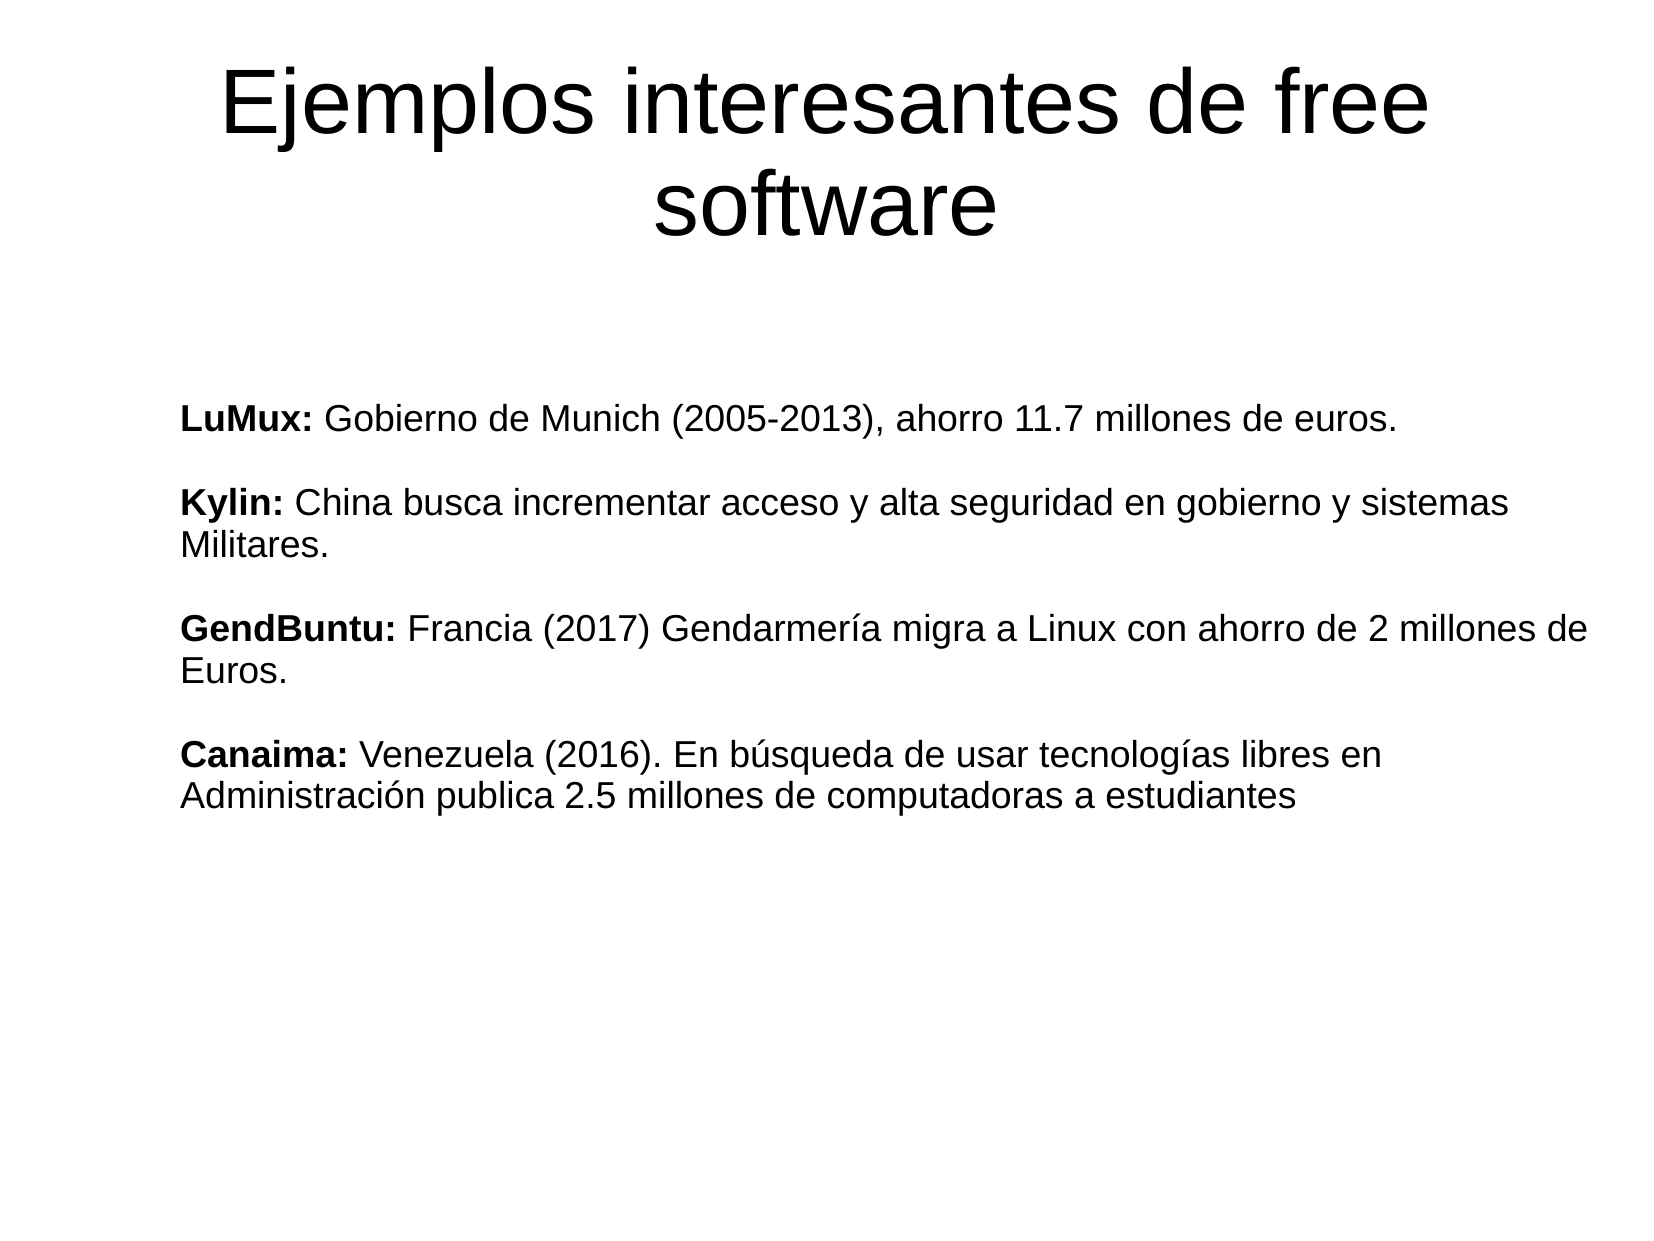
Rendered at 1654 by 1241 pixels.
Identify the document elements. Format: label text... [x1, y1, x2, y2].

title Ejemplos interesantes de free software [82, 49, 1571, 257]
text_box LuMux: Gobierno de Munich (2005-2013), ahorro 11.7 millones de euros. Kylin: China busca incrementar acceso y alta seguridad en gobierno y sistemas Militares. GendBuntu: Francia (2017) Gendarmería migra a Linux con ahorro de 2 millones de Euros. Canaima: Venezuela (2016). En búsqueda de usar tecnologías libres en Administración publica 2.5 millones de computadoras a estudiantes [165, 389, 1604, 825]
